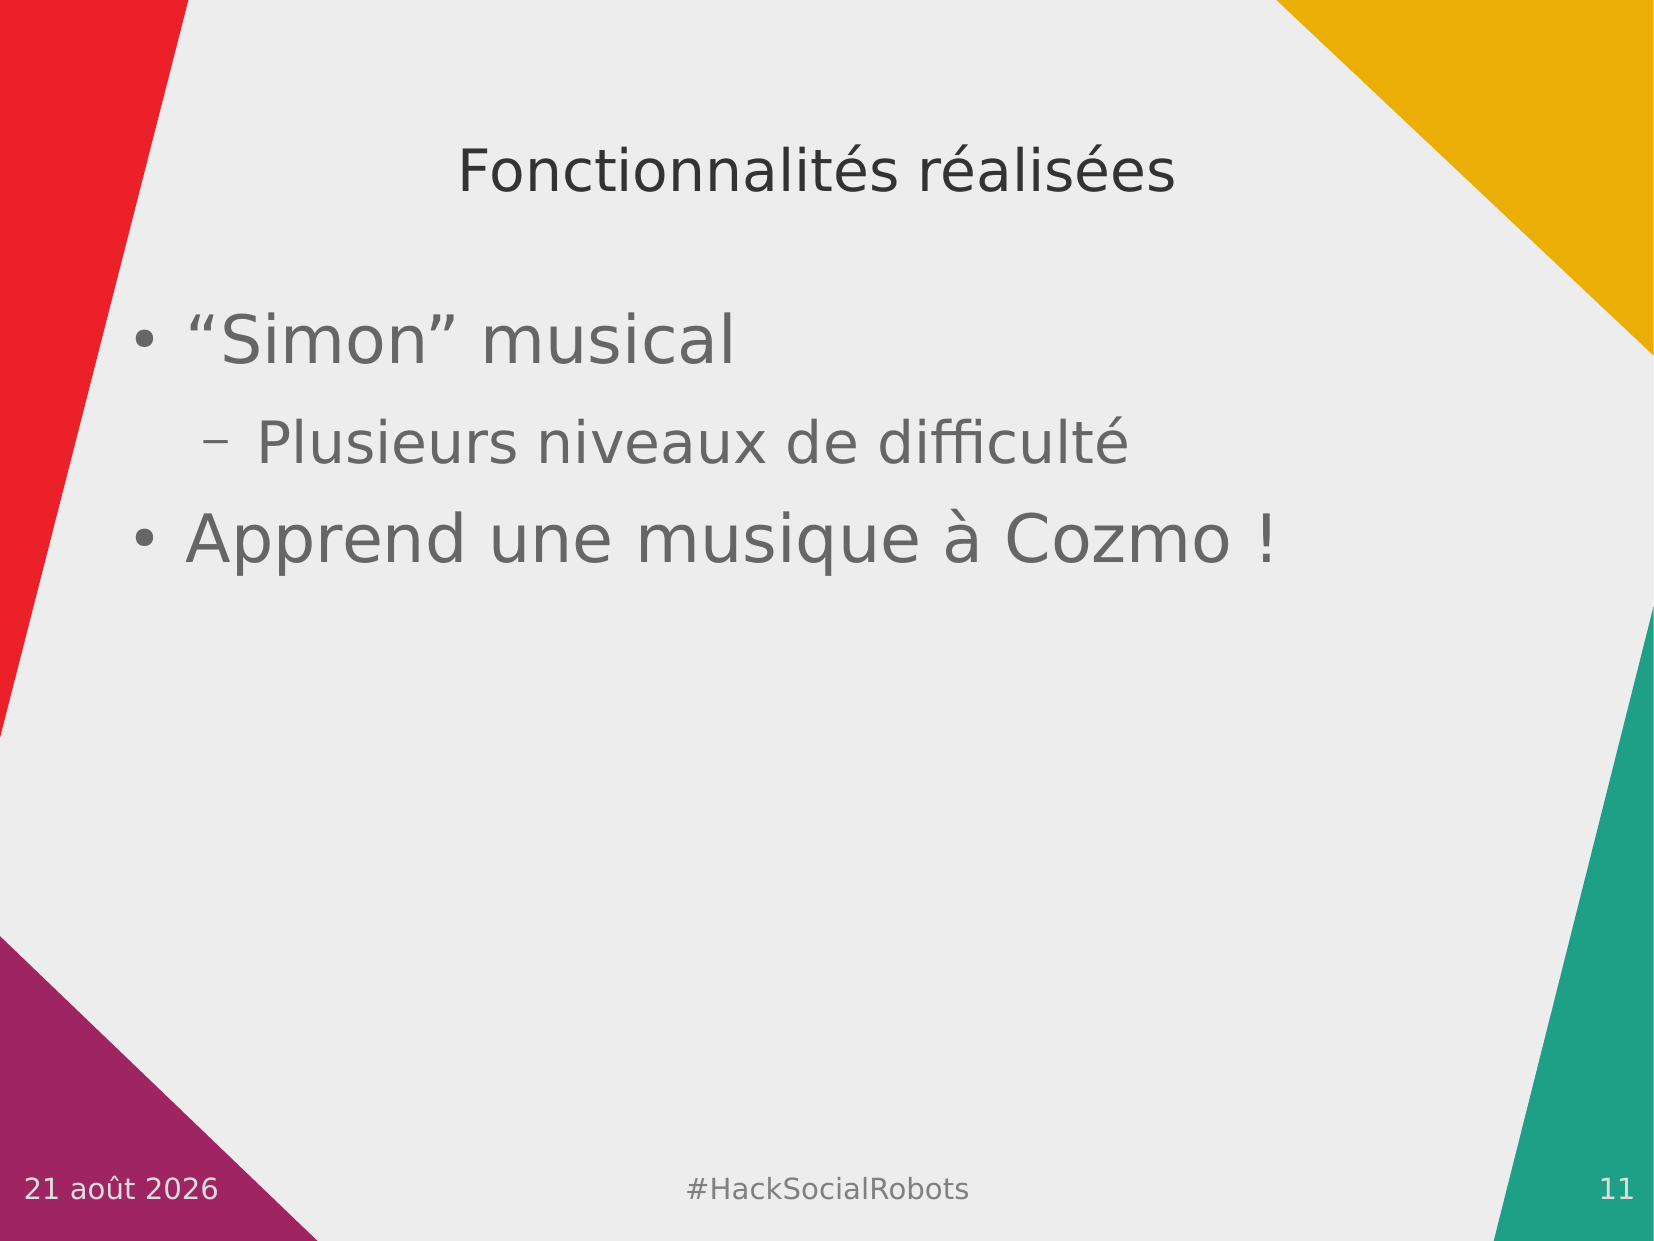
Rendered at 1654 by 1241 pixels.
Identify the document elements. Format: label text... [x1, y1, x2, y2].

title Fonctionnalités réalisées [114, 73, 1539, 271]
list “Simon” musical Plusieurs niveaux de difficulté Apprend une musique à Cozmo ! [114, 302, 1539, 1033]
